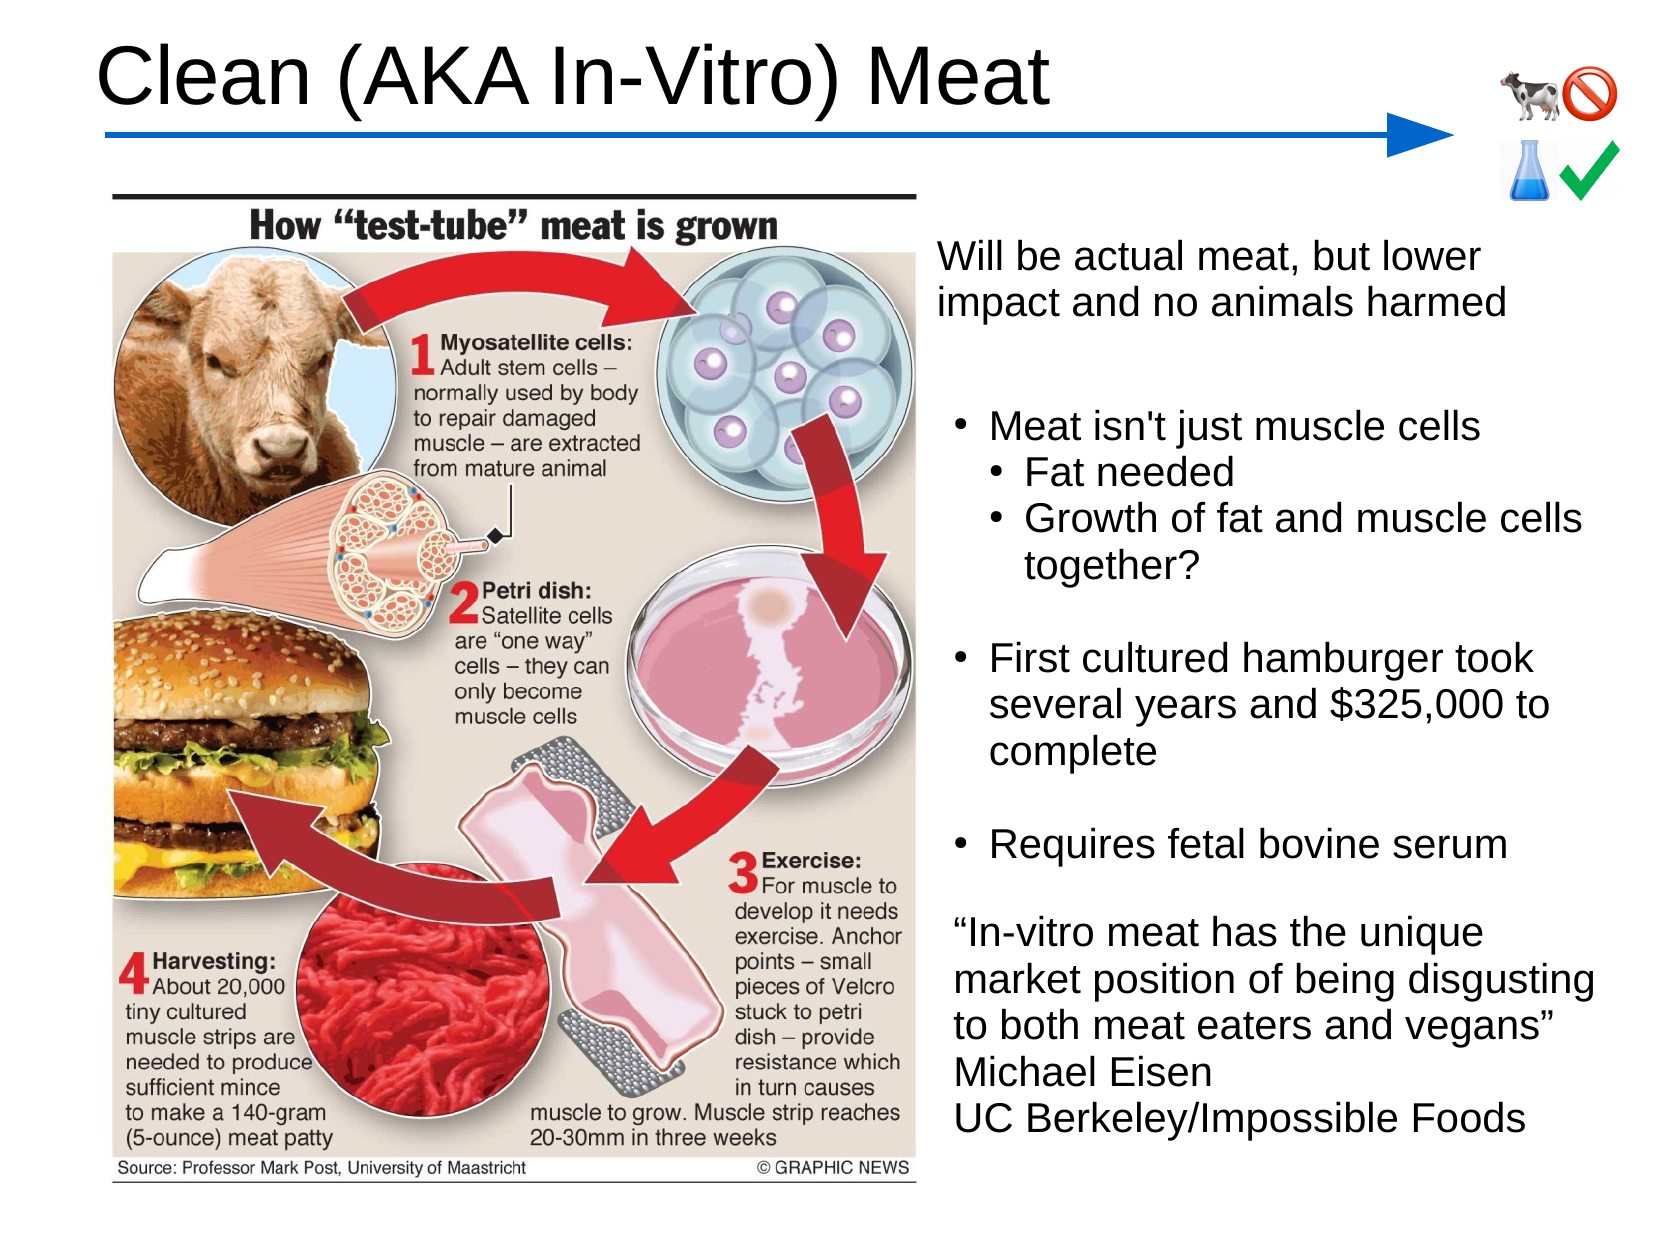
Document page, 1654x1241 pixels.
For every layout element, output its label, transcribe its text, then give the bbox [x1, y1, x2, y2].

text_box Clean (AKA In-Vitro) Meat [63, 5, 1380, 240]
picture [1499, 63, 1620, 124]
text_box Meat isn't just muscle cells Fat needed Growth of fat and muscle cells together? First cultured hamburger took several years and $325,000 to complete Requires fetal bovine serum [922, 378, 1653, 1031]
picture [1499, 140, 1620, 201]
text_box Will be actual meat, but lower impact and no animals harmed [922, 225, 1620, 396]
text_box “In-vitro meat has the unique market position of being disgusting to both meat eaters and vegans” Michael Eisen UC Berkeley/Impossible Foods [922, 885, 1651, 1196]
picture [104, 240, 922, 1184]
